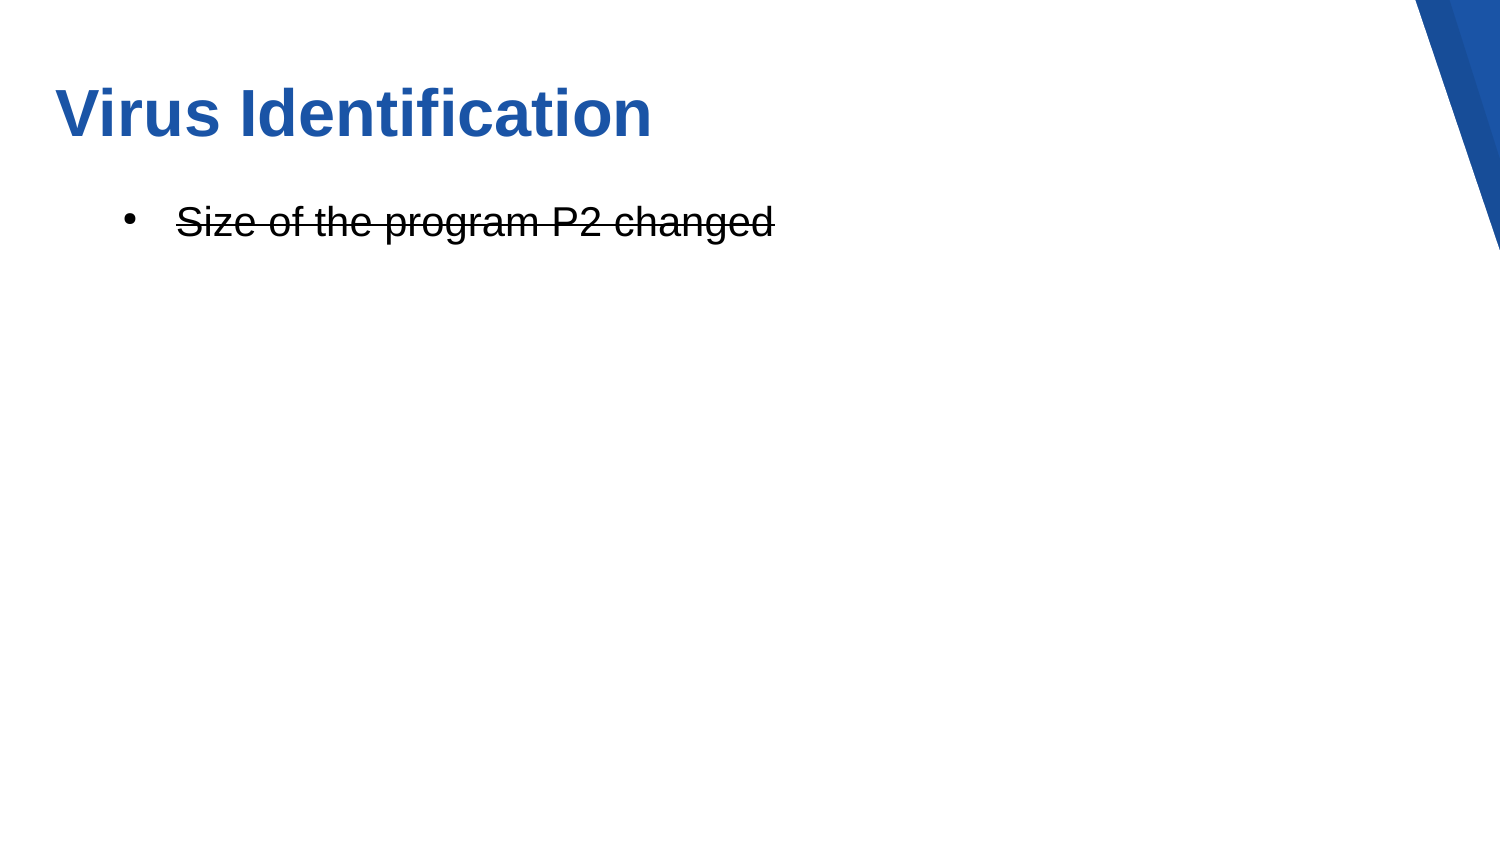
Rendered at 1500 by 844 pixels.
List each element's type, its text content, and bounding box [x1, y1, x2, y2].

list Size of the program P2 changed [90, 180, 1456, 755]
title Virus Identification [40, 97, 1231, 166]
